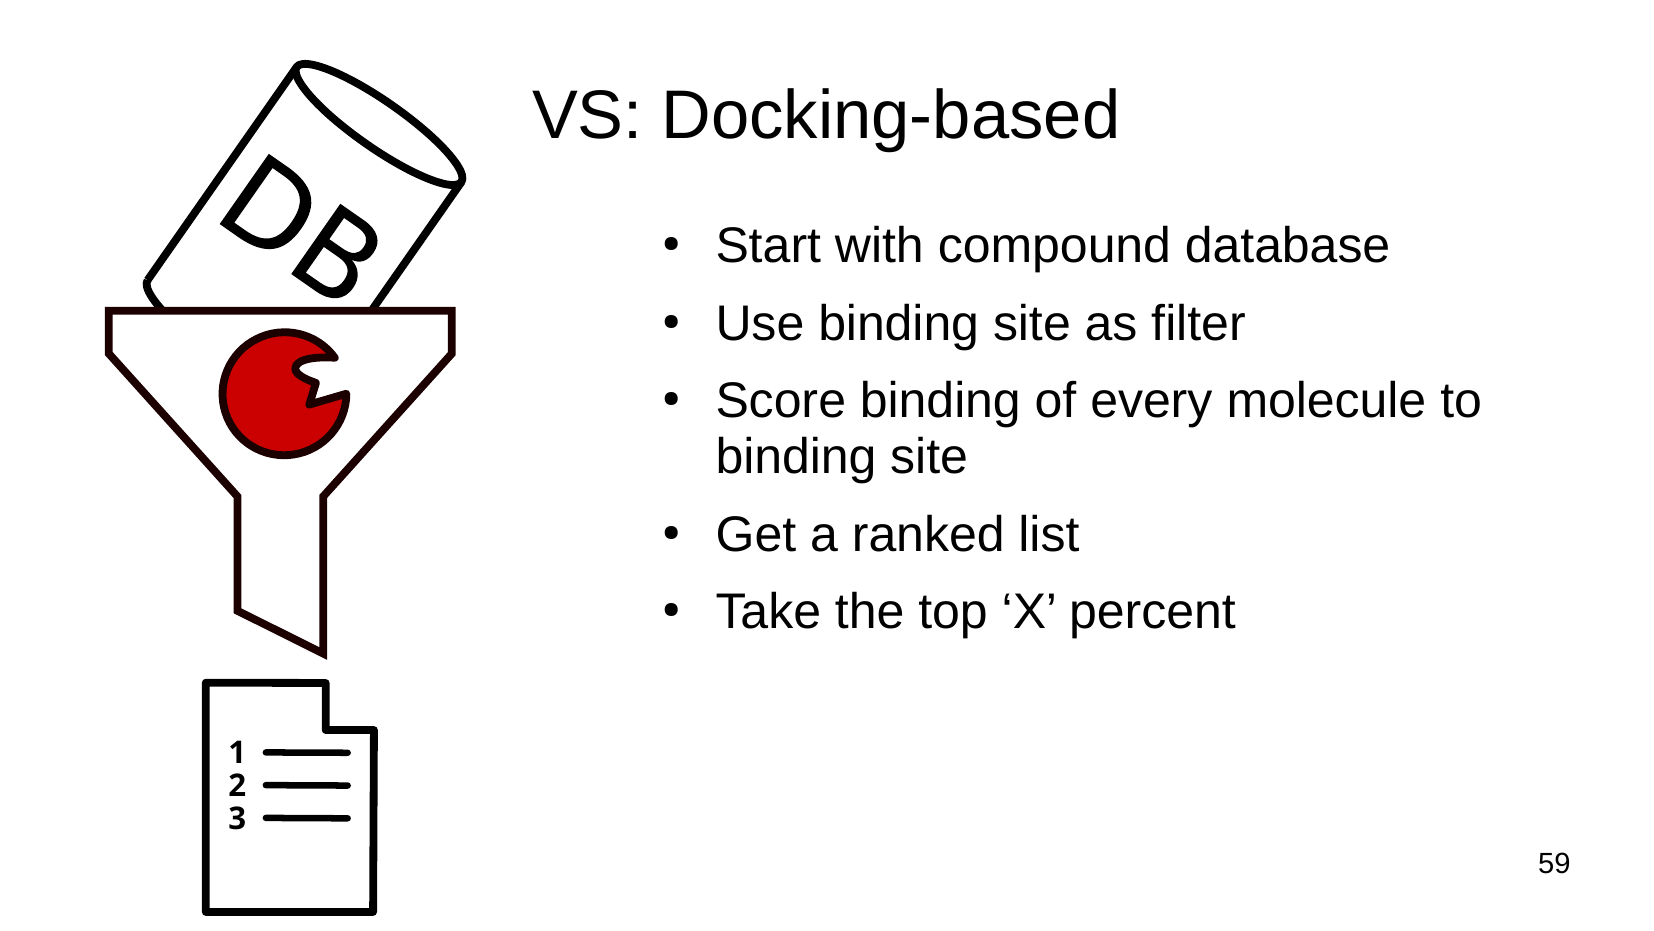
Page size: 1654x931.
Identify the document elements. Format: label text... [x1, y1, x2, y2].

title VS: Docking-based [82, 36, 1571, 193]
picture [104, 59, 467, 916]
list Start with compound database Use binding site as filter Score binding of every molecule to binding site Get a ranked list Take the top ‘X’ percent [644, 217, 1572, 757]
